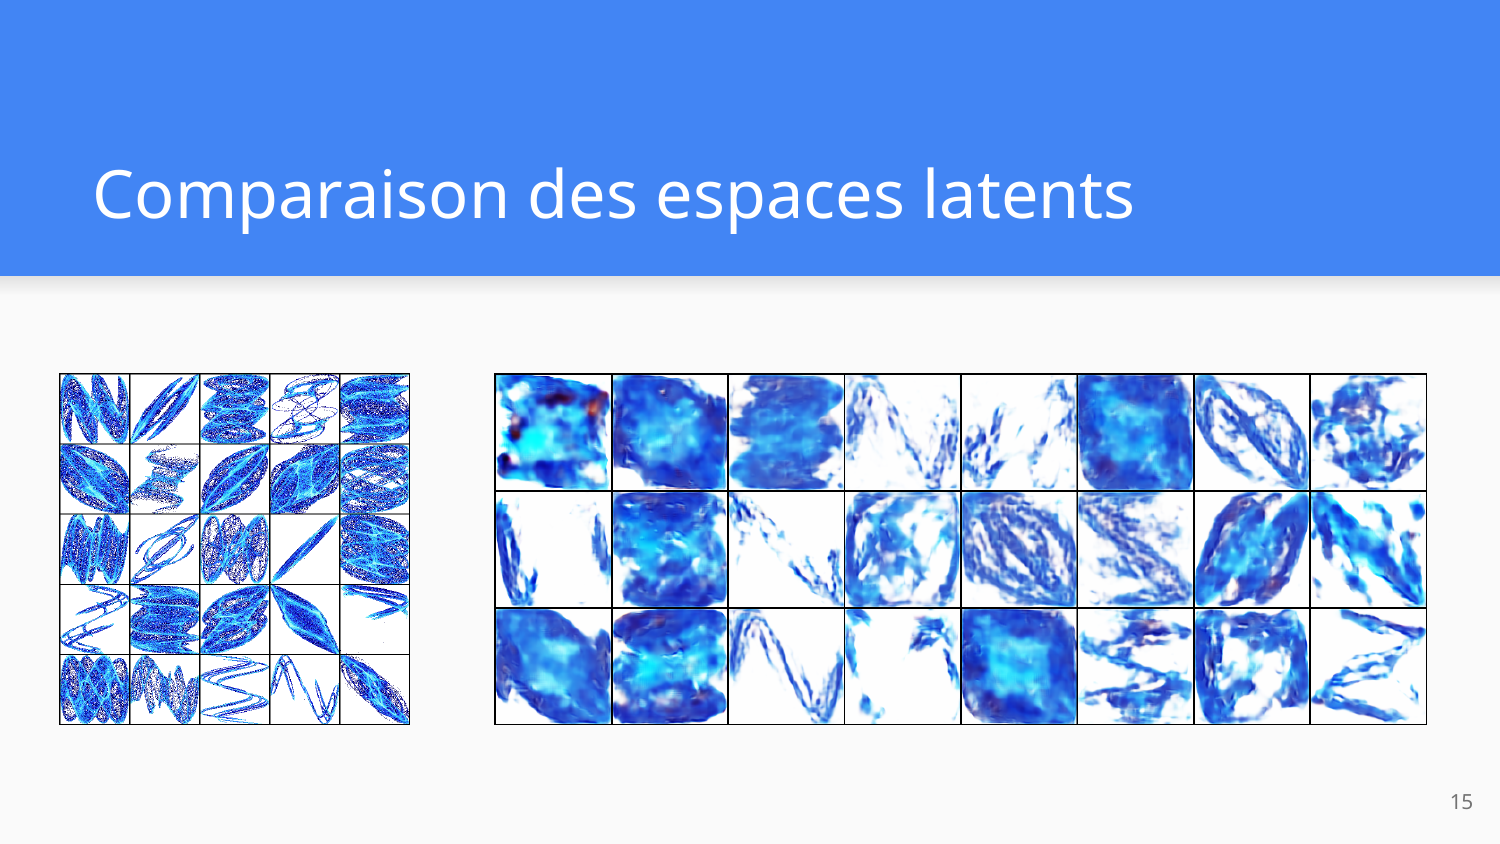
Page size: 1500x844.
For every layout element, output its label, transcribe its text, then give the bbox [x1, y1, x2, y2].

title Comparaison des espaces latents [77, 121, 1427, 248]
picture [59, 373, 410, 725]
slide_number <number> [1398, 770, 1489, 835]
picture [494, 373, 1427, 725]
